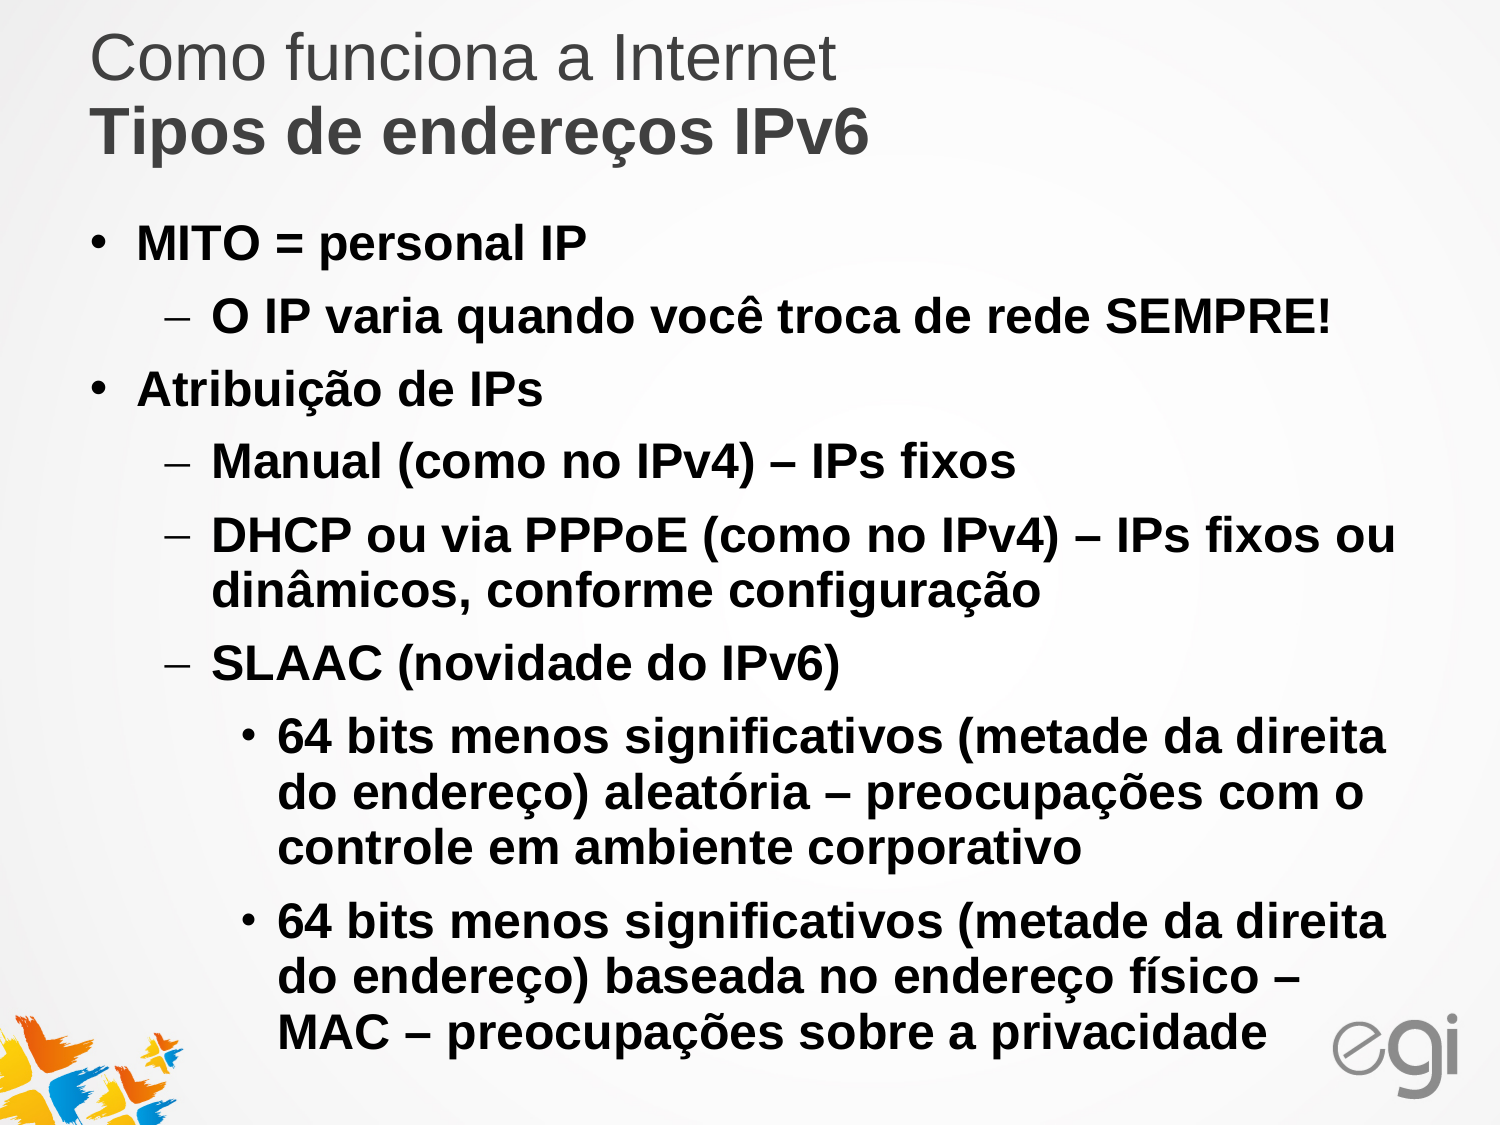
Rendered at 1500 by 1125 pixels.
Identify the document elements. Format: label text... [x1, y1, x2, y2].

text_box Como funciona a Internet Tipos de endereços IPv6 [75, 0, 1426, 178]
text_box MITO = personal IP O IP varia quando você troca de rede SEMPRE! Atribuição de IPs Manual (como no IPv4) – IPs fixos DHCP ou via PPPoE (como no IPv4) – IPs fixos ou dinâmicos, conforme configuração SLAAC (novidade do IPv6) 64 bits menos significativos (metade da direita do endereço) aleatória – preocupações com o controle em ambiente corporativo 64 bits menos significativos (metade da direita do endereço) baseada no endereço físico – MAC – preocupações sobre a privacidade [75, 207, 1426, 988]
picture [0, 0, 1500, 1125]
